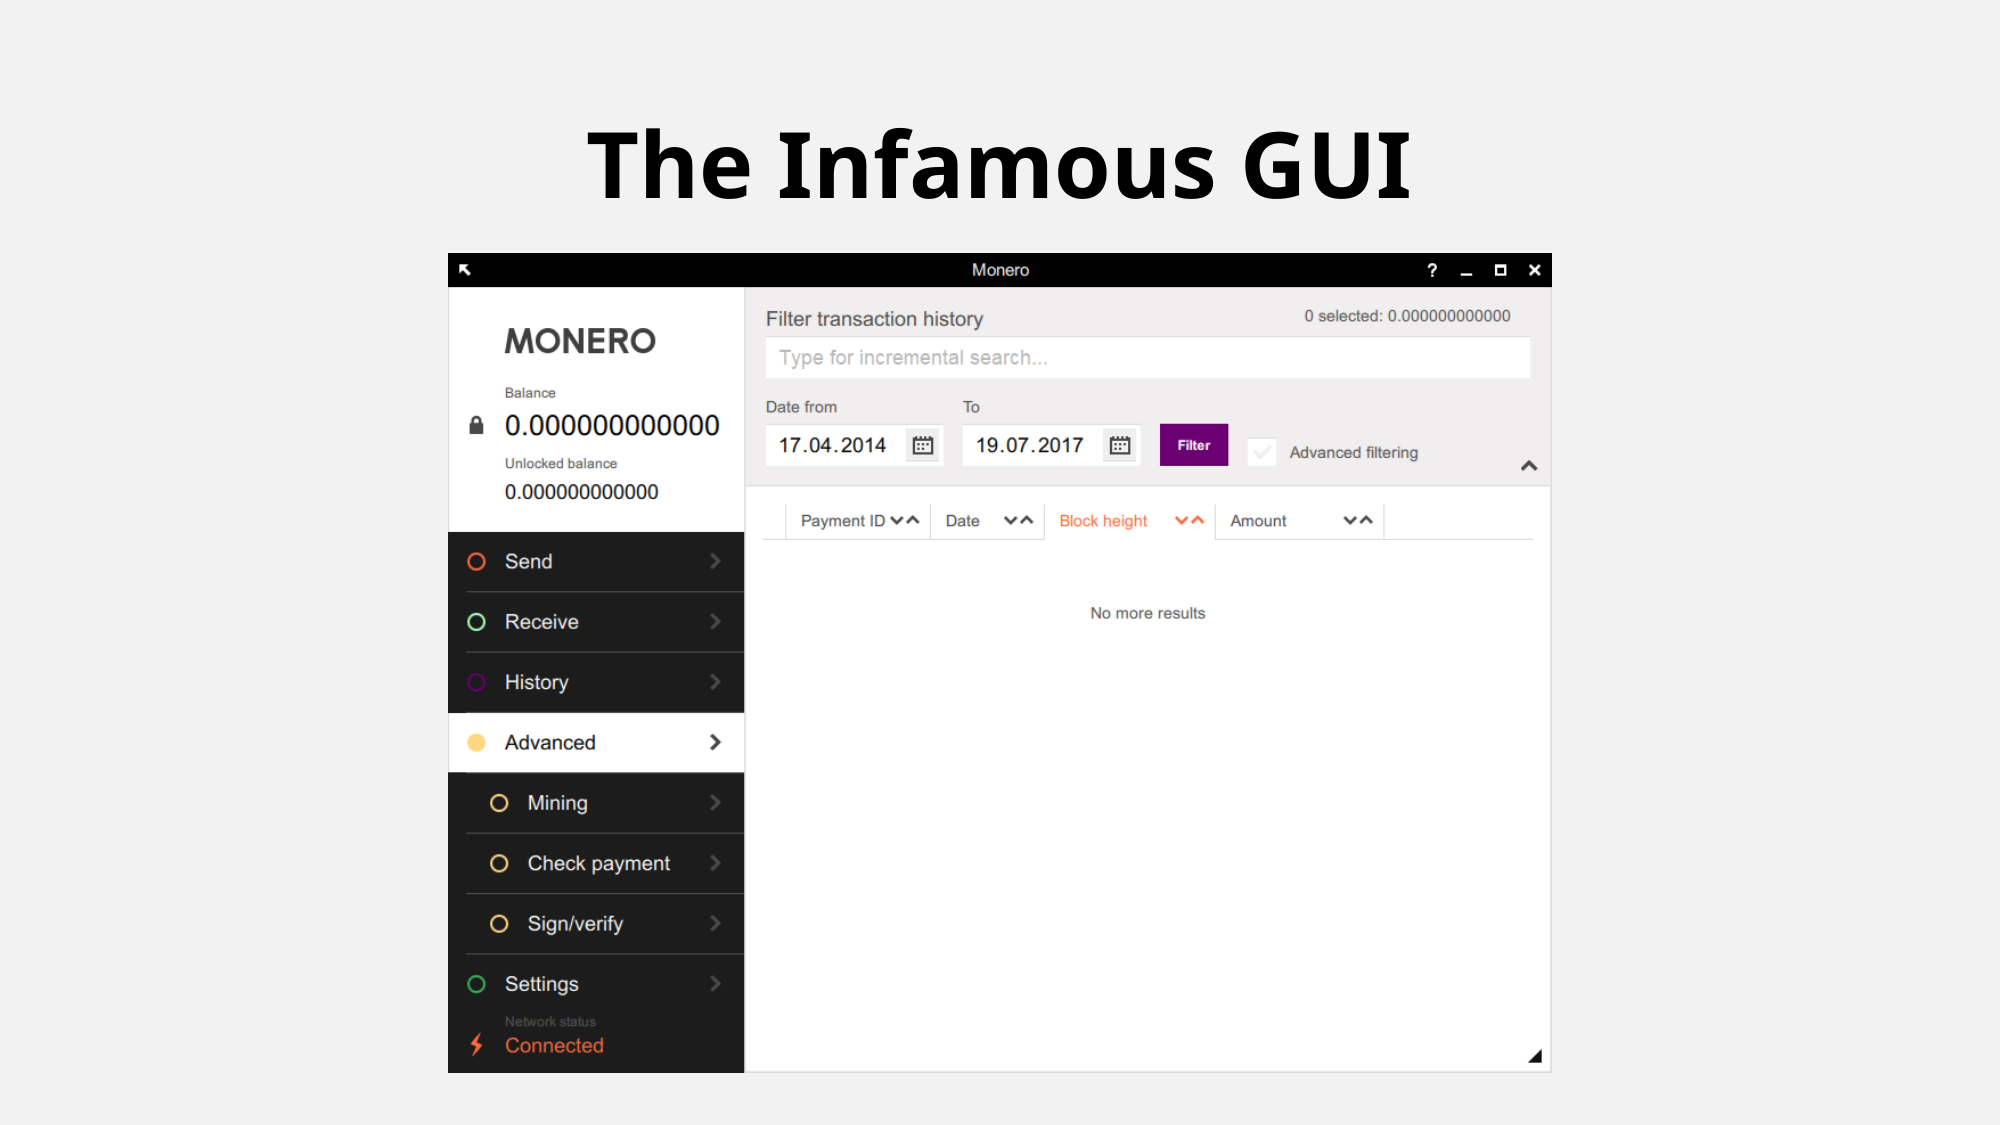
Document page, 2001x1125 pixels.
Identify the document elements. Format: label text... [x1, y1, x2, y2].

title The Infamous GUI [137, 59, 1863, 278]
picture [448, 253, 1552, 1073]
